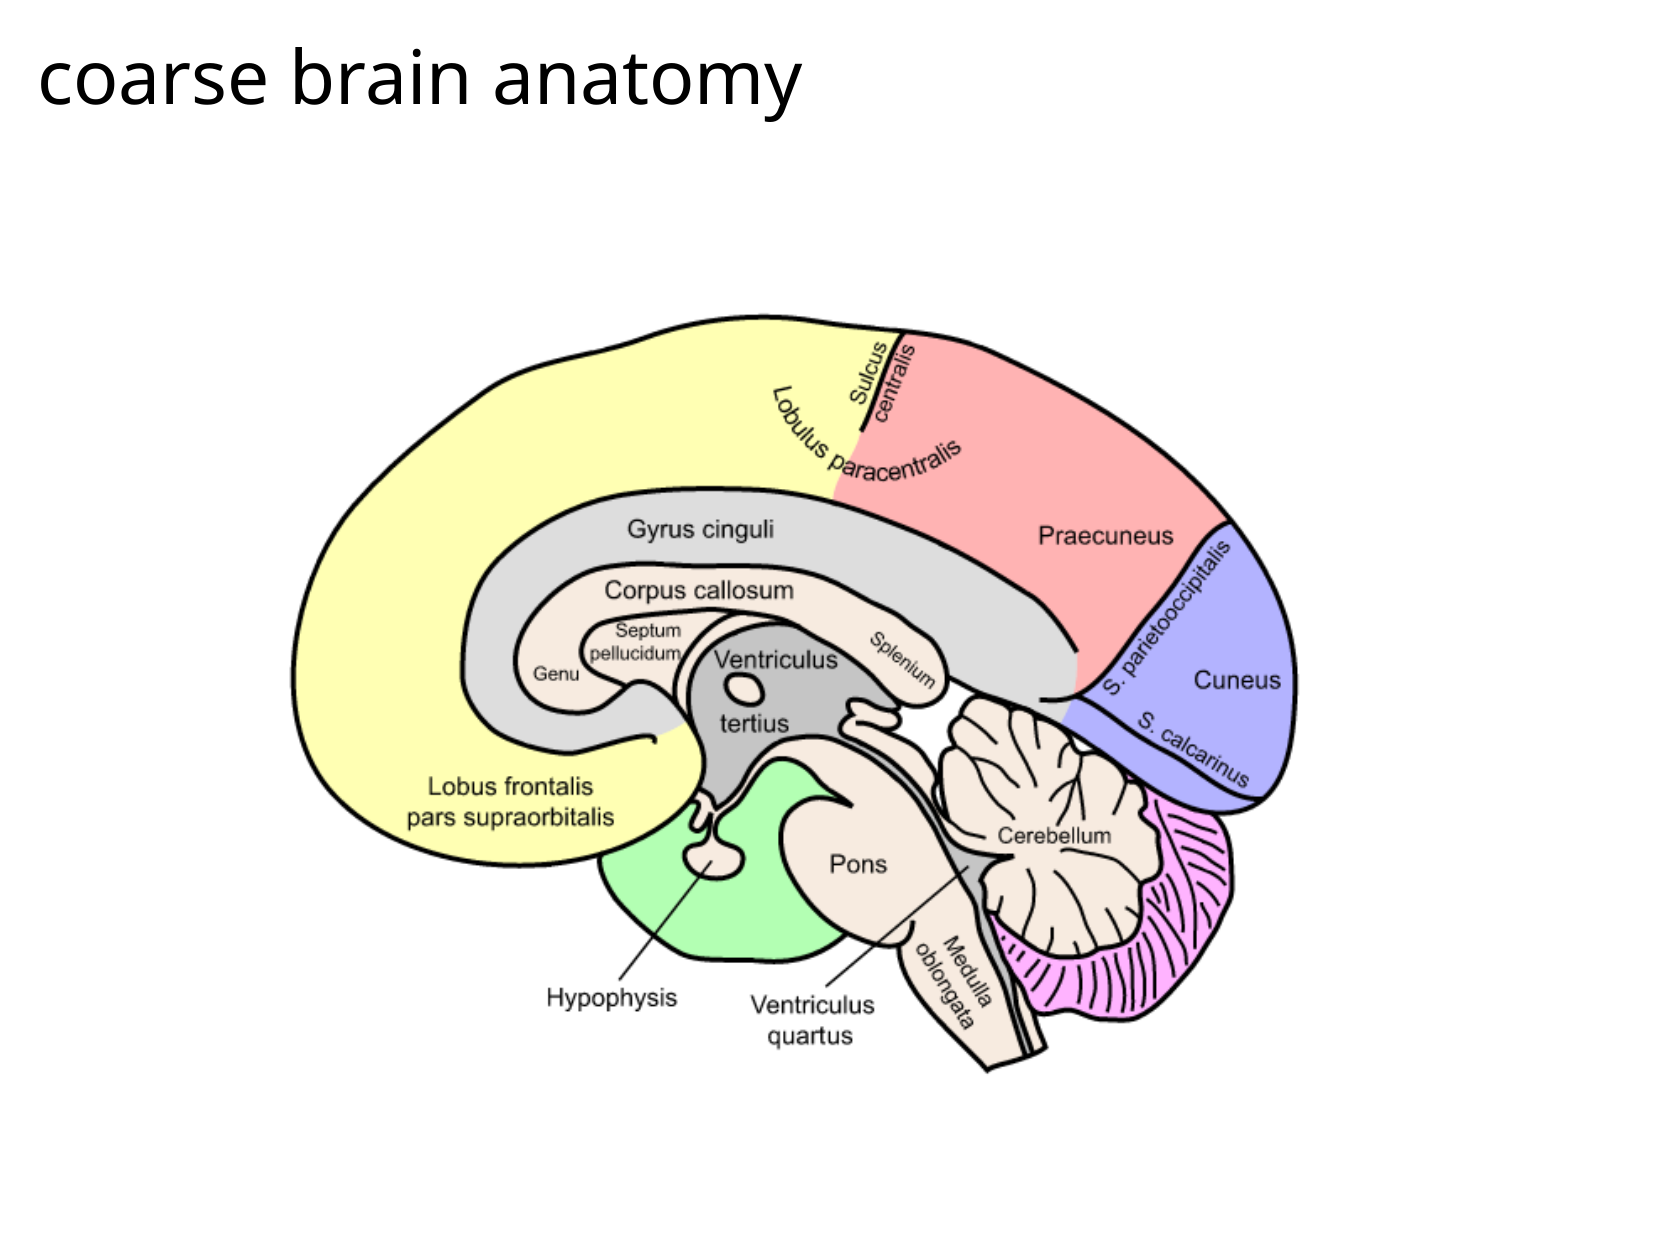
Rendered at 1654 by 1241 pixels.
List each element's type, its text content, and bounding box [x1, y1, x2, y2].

picture [268, 295, 1370, 1104]
title coarse brain anatomy [37, 0, 1613, 151]
